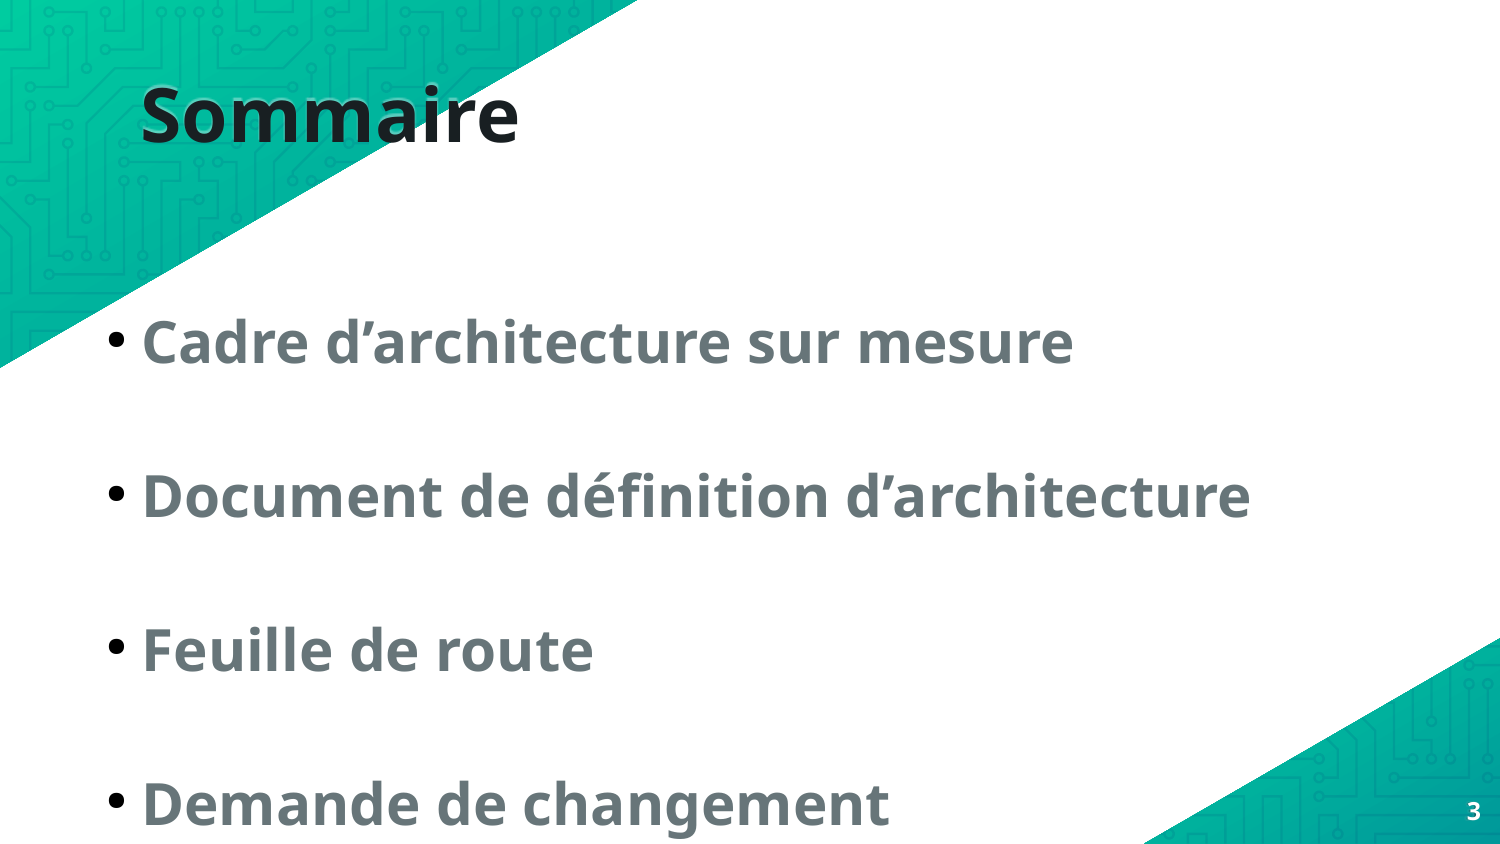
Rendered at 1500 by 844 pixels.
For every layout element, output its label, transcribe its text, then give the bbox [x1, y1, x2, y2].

list Cadre d’architecture sur mesure Document de définition d’architecture Feuille de route Demande de changement [106, 289, 1465, 774]
slide_number <number> [1391, 779, 1482, 844]
title Sommaire [140, 78, 1360, 160]
